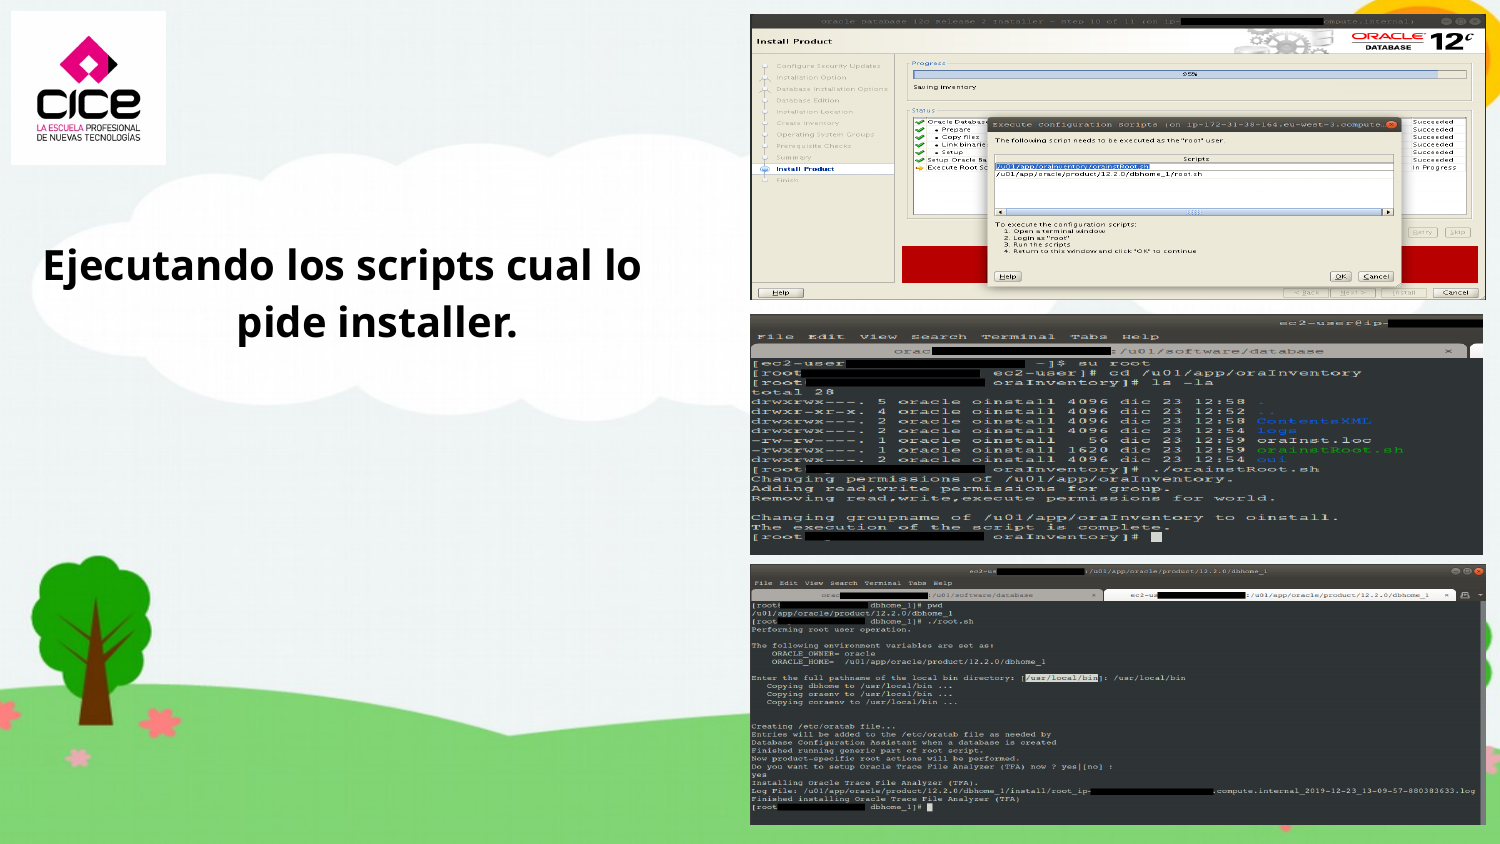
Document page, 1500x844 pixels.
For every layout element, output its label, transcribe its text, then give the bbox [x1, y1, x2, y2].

picture [0, 0, 1500, 844]
title Ejecutando los scripts cual lo pide installer. [42, 192, 676, 393]
